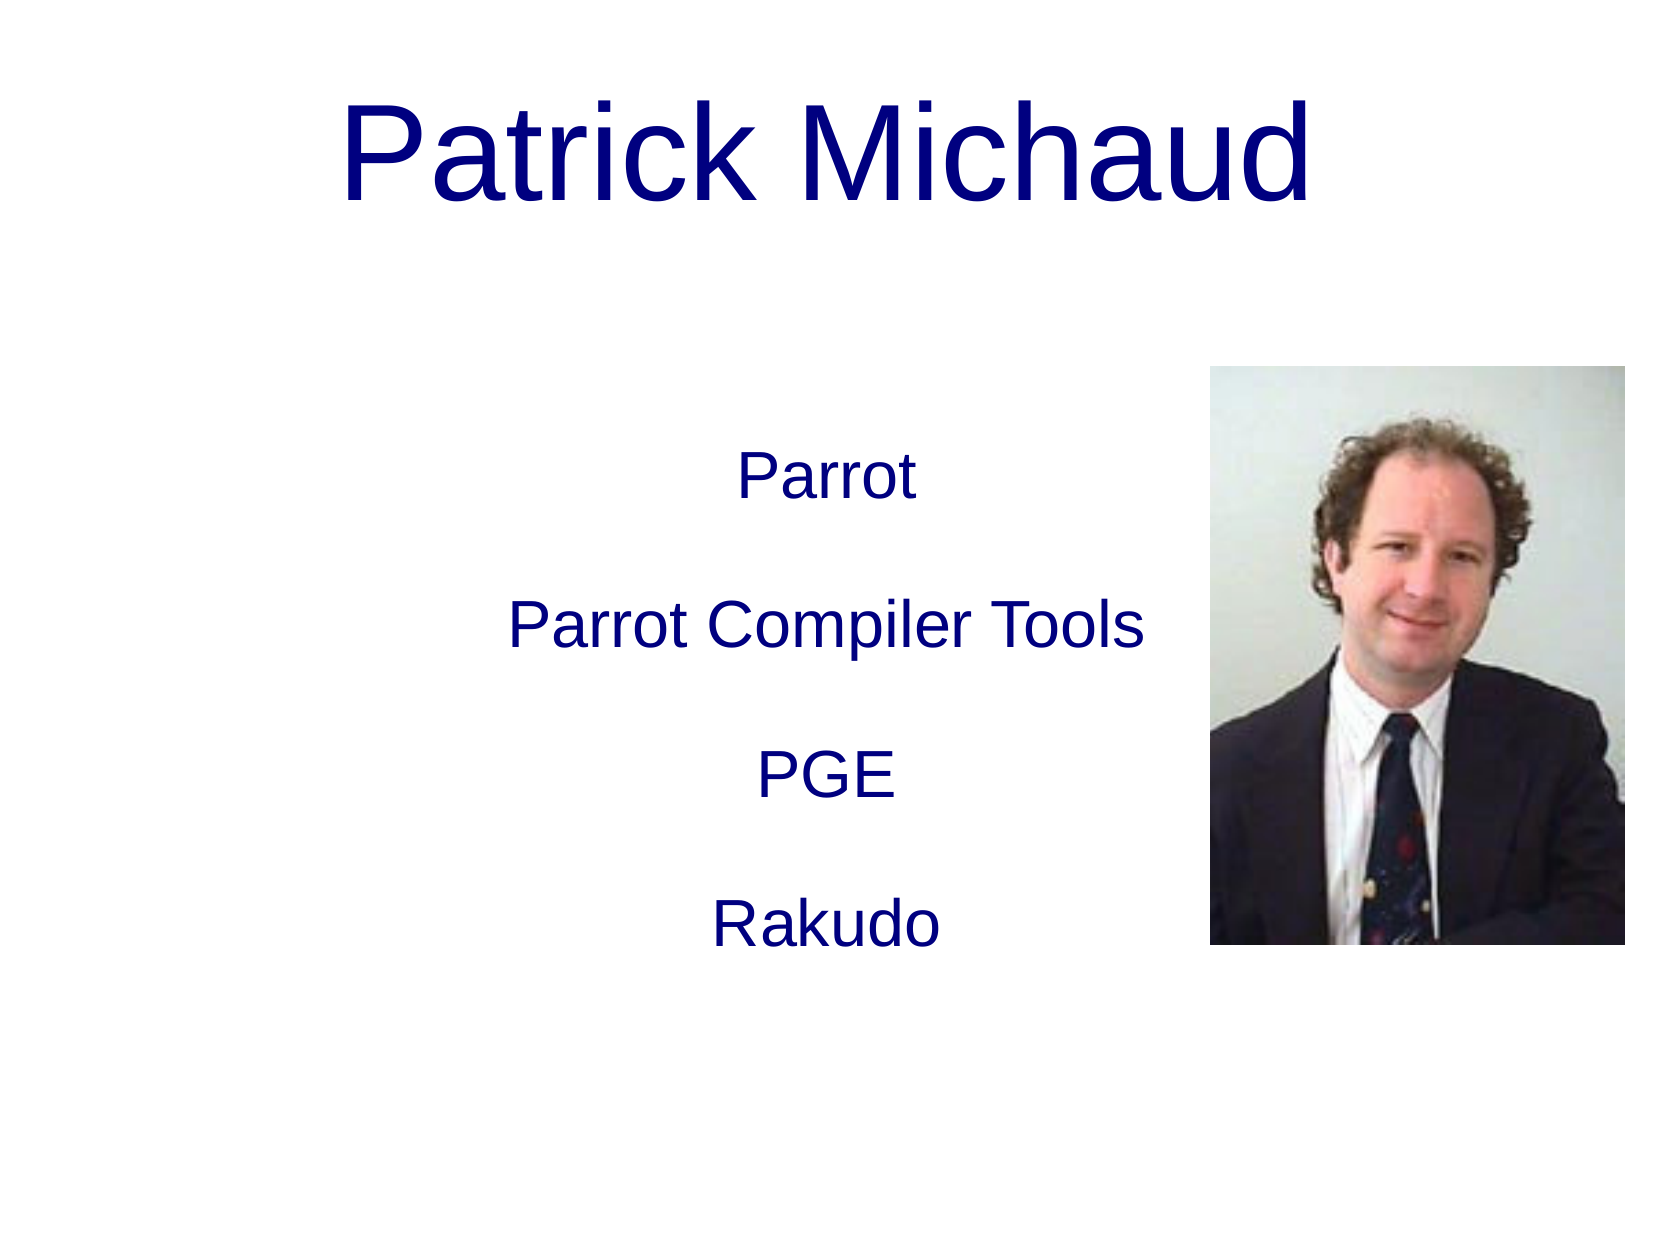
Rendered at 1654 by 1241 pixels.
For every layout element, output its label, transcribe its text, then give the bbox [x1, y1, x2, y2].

title Patrick Michaud [82, 49, 1571, 257]
picture [1210, 366, 1625, 945]
subtitle Parrot Parrot Compiler Tools PGE Rakudo [82, 290, 1571, 1109]
